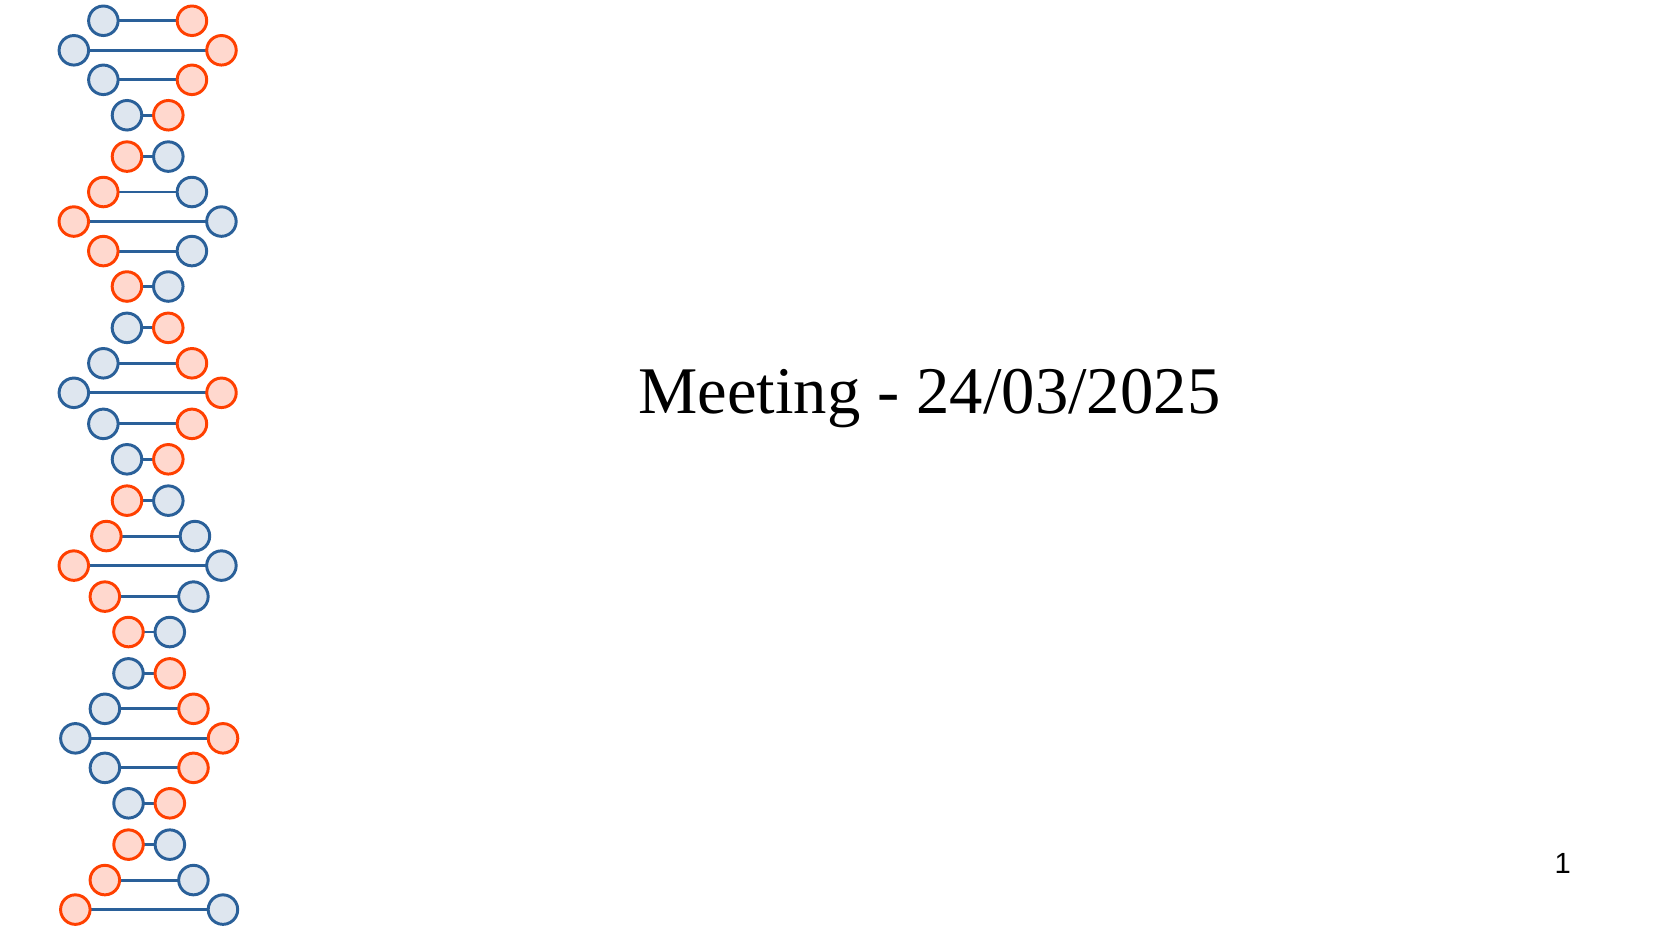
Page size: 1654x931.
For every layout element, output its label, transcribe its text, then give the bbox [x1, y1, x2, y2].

subtitle Meeting - 24/03/2025 [265, 35, 1595, 748]
